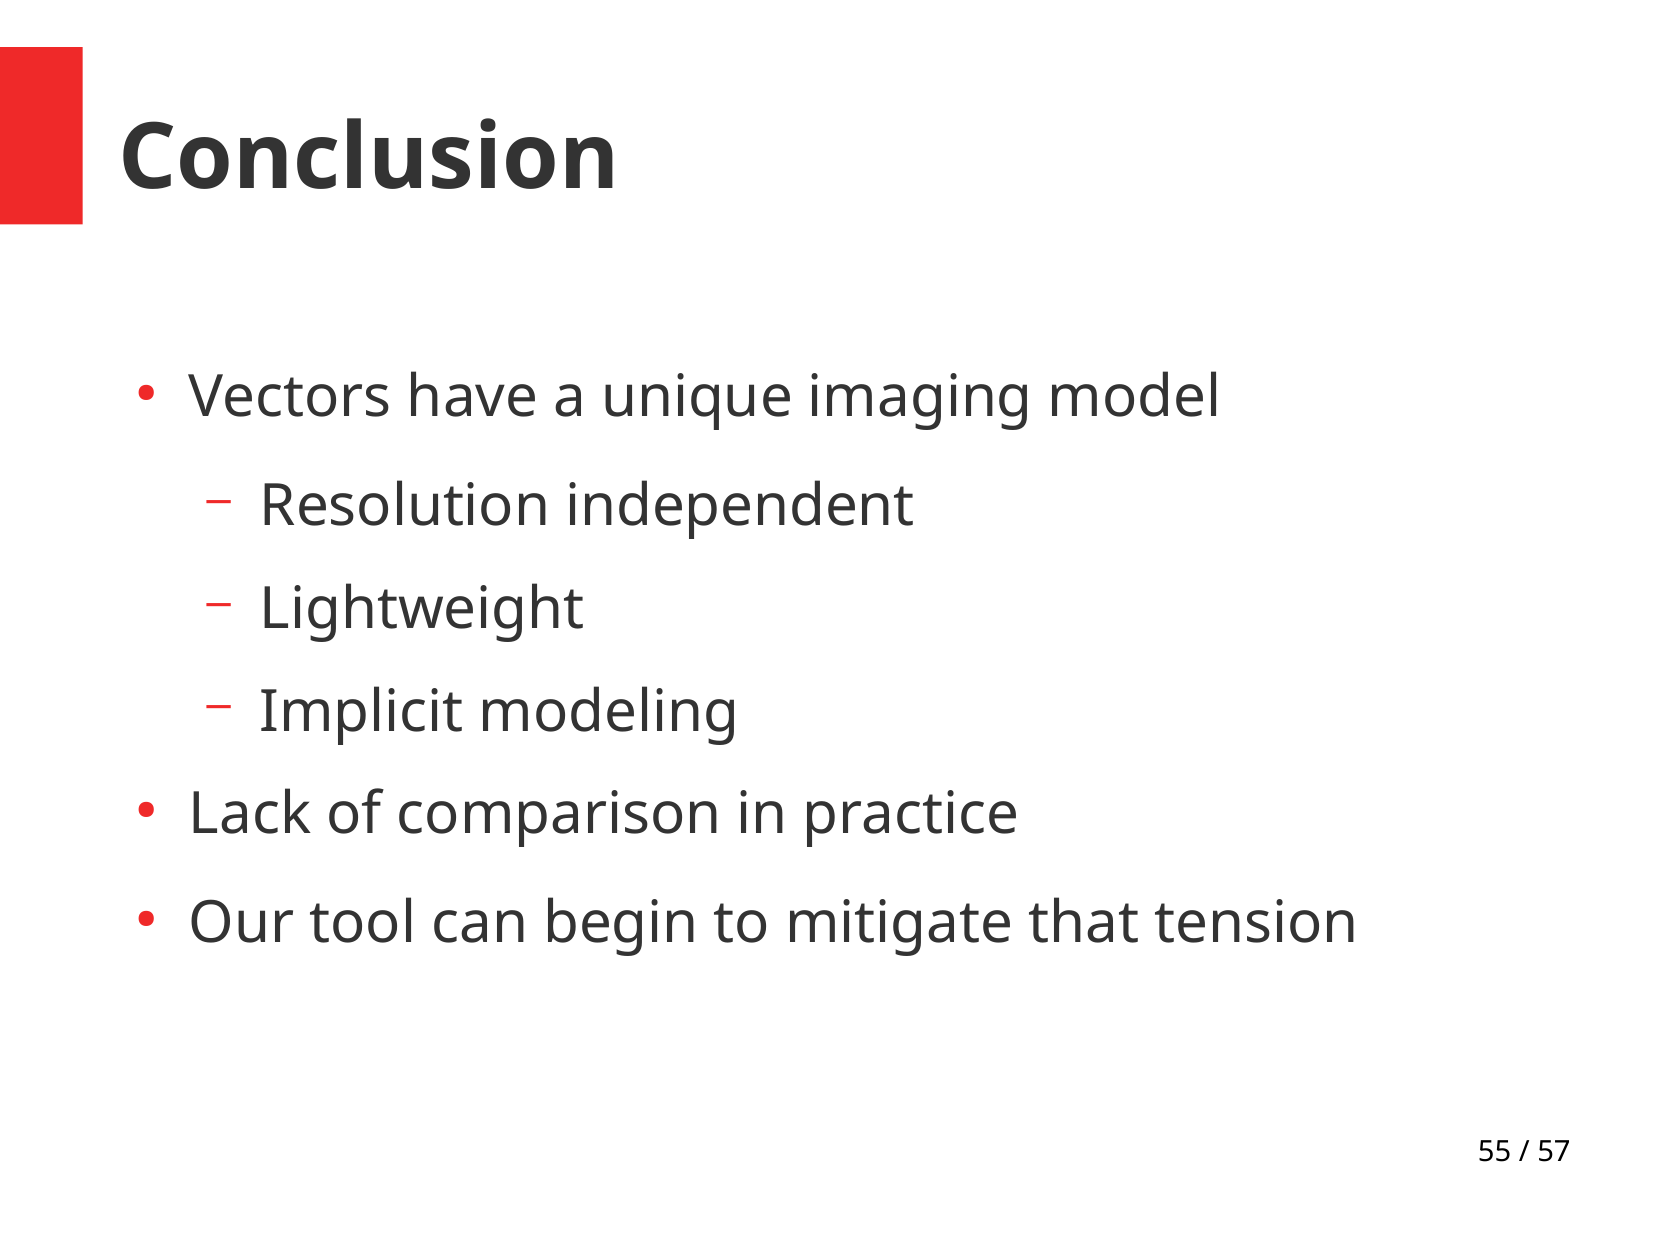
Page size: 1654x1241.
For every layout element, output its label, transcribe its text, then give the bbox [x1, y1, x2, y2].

list Vectors have a unique imaging model Resolution independent Lightweight Implicit modeling Lack of comparison in practice Our tool can begin to mitigate that tension [118, 354, 1536, 1074]
title Conclusion [118, 49, 1571, 257]
